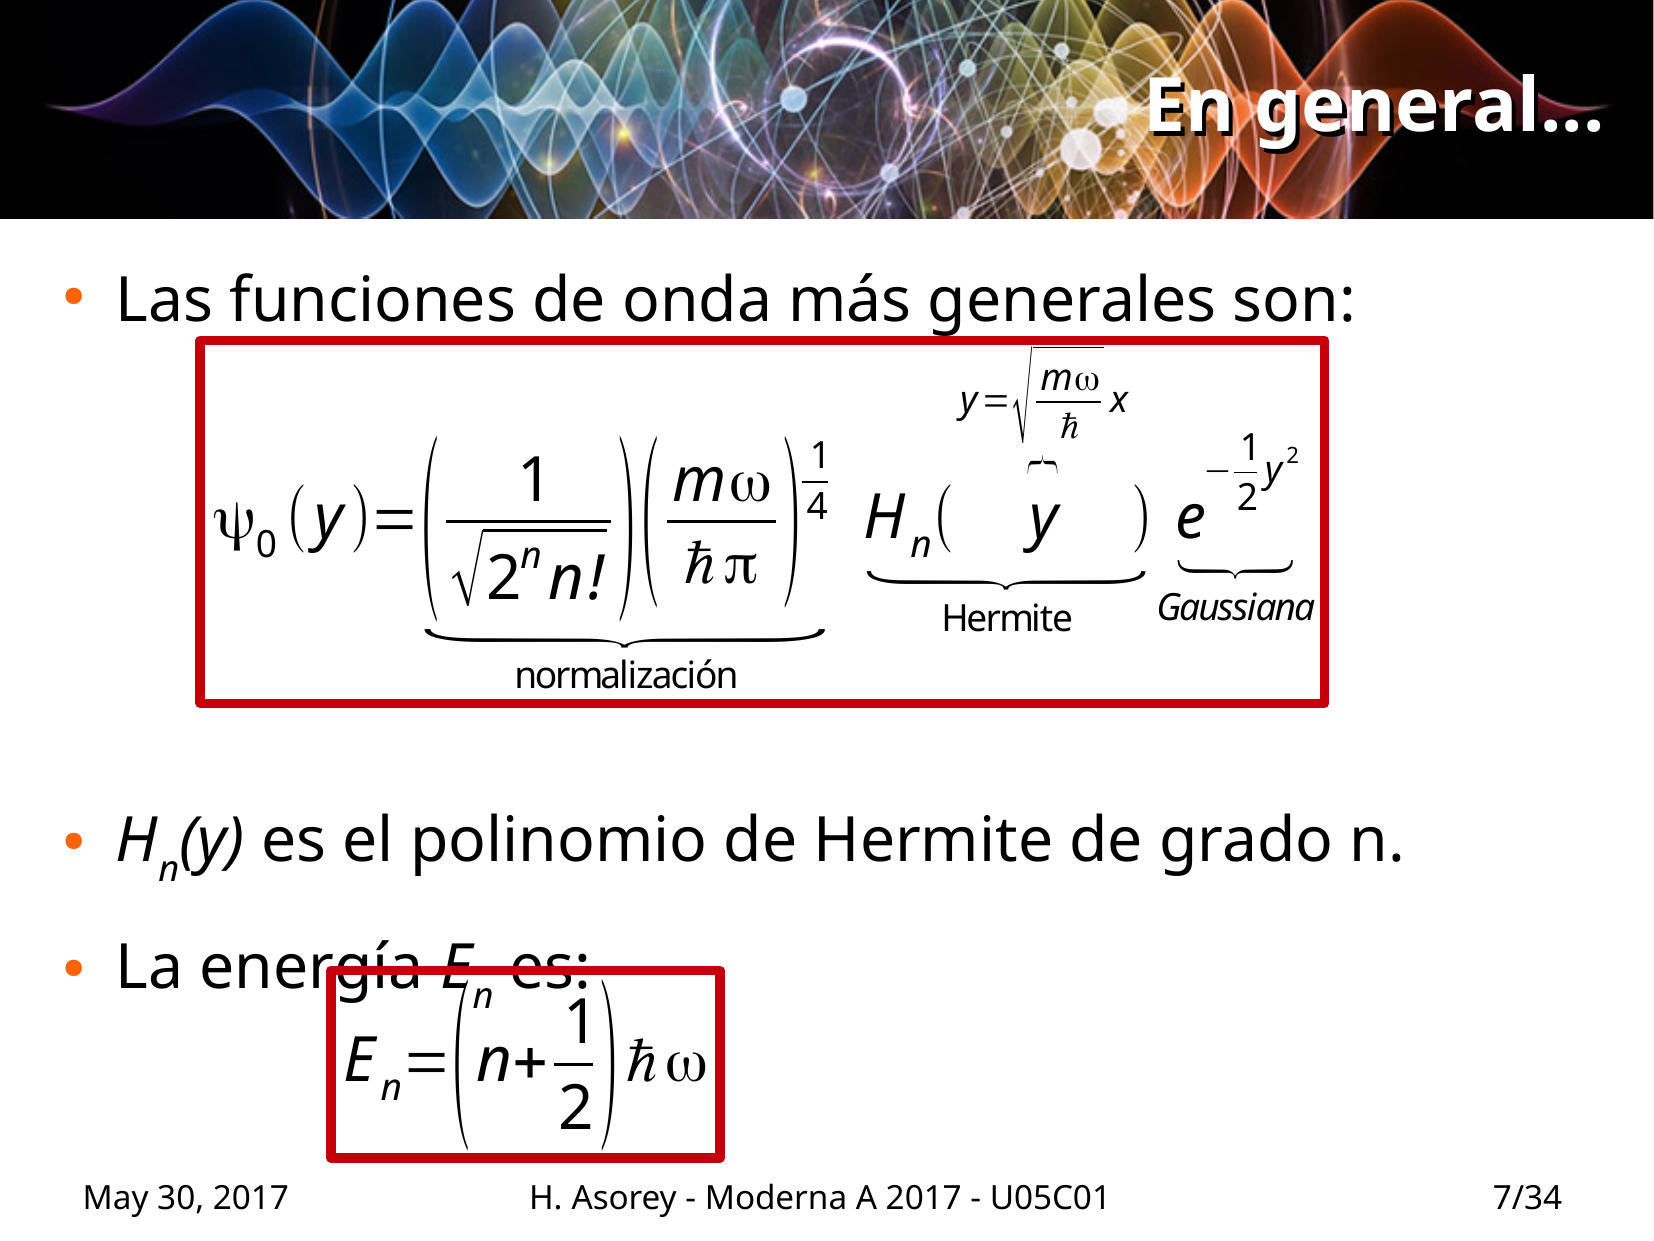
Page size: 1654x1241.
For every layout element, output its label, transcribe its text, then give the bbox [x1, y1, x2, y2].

picture [0, 0, 1654, 219]
chart [335, 975, 716, 1154]
chart [204, 345, 1321, 699]
list Las funciones de onda más generales son: Hn(y) es el polinomio de Hermite de grado n. La energía En es: [45, 255, 1606, 1156]
title En general... [45, 15, 1606, 191]
